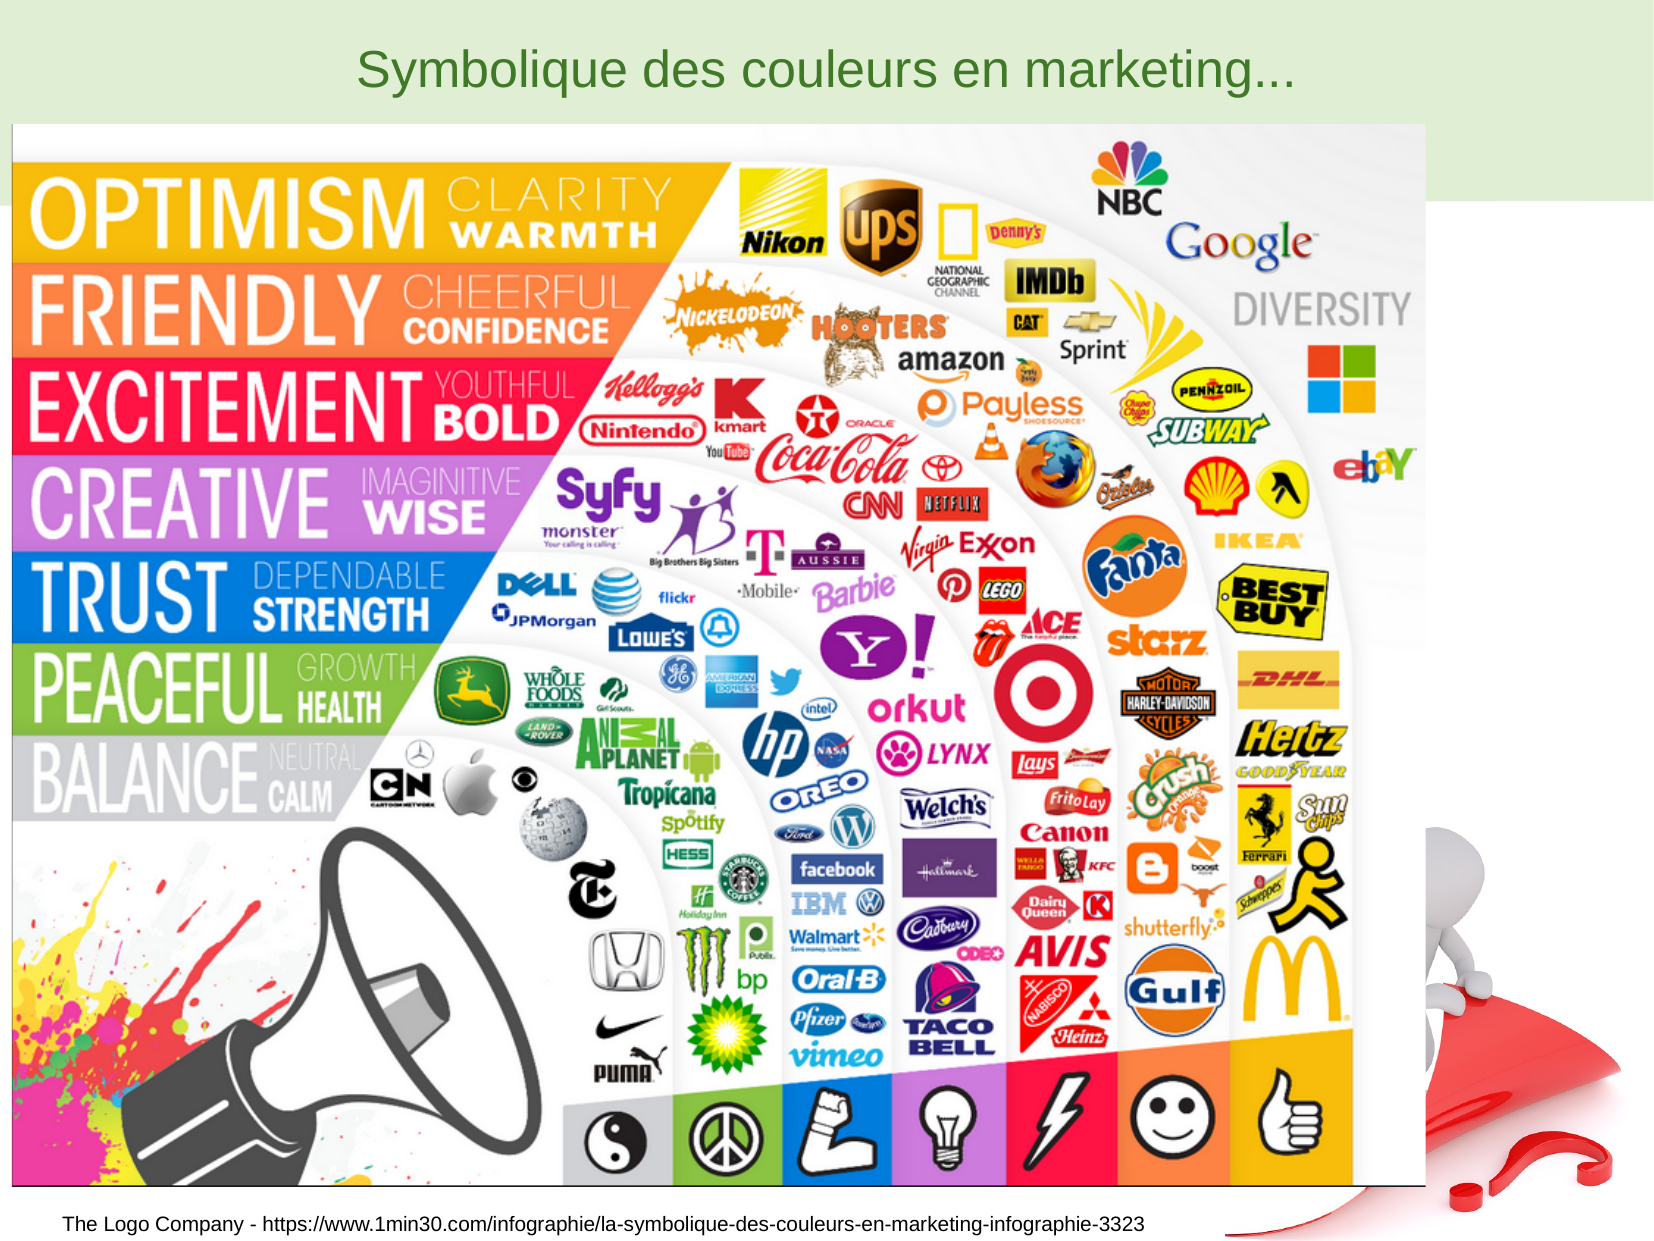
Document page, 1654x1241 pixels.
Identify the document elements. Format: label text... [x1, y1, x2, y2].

picture [11, 124, 1654, 1241]
title Symbolique des couleurs en marketing... [82, 0, 1571, 142]
text_box The Logo Company - https://www.1min30.com/infographie/la-symbolique-des-couleurs-en-marketing-infographie-3323 [47, 1204, 1642, 1241]
